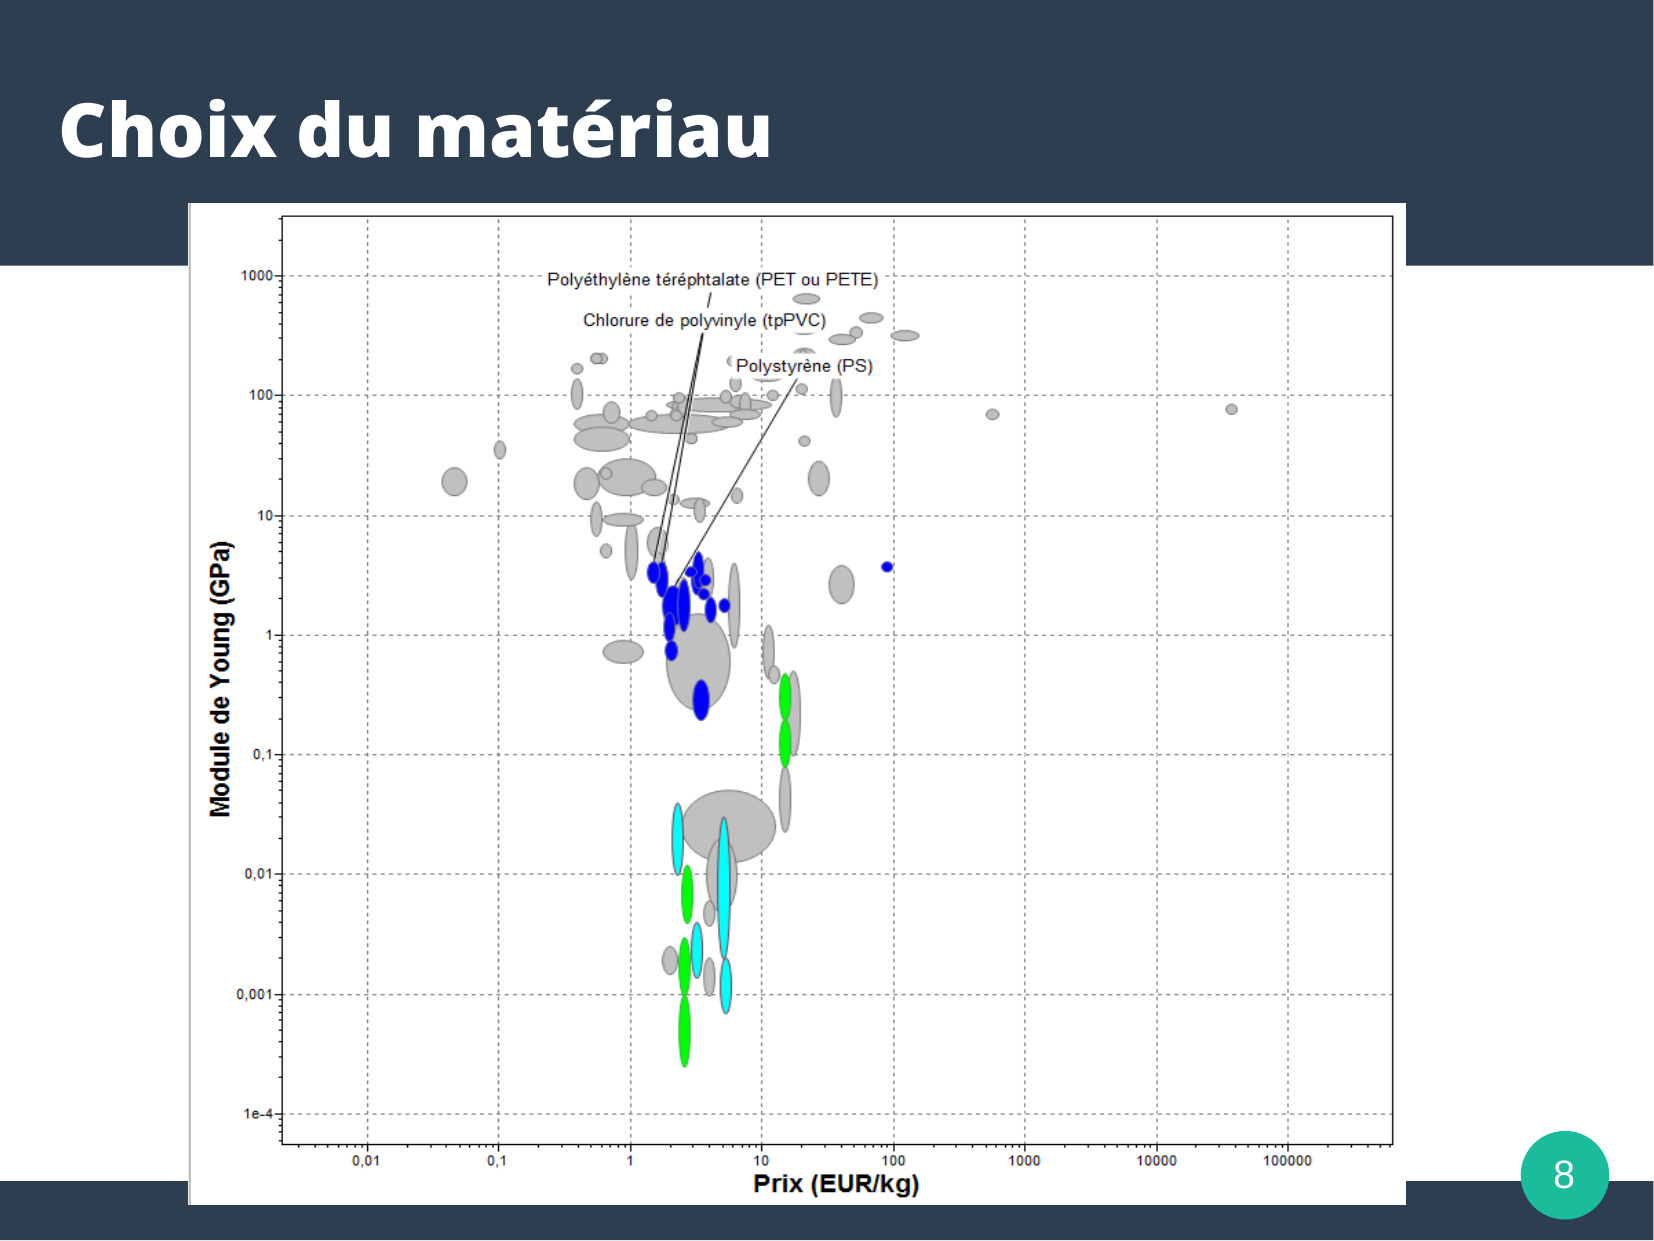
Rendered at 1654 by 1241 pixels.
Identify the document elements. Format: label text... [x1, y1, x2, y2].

title Choix du matériau [59, 49, 1595, 207]
picture [188, 203, 1406, 1205]
text_box 8 [1538, 1145, 1598, 1205]
